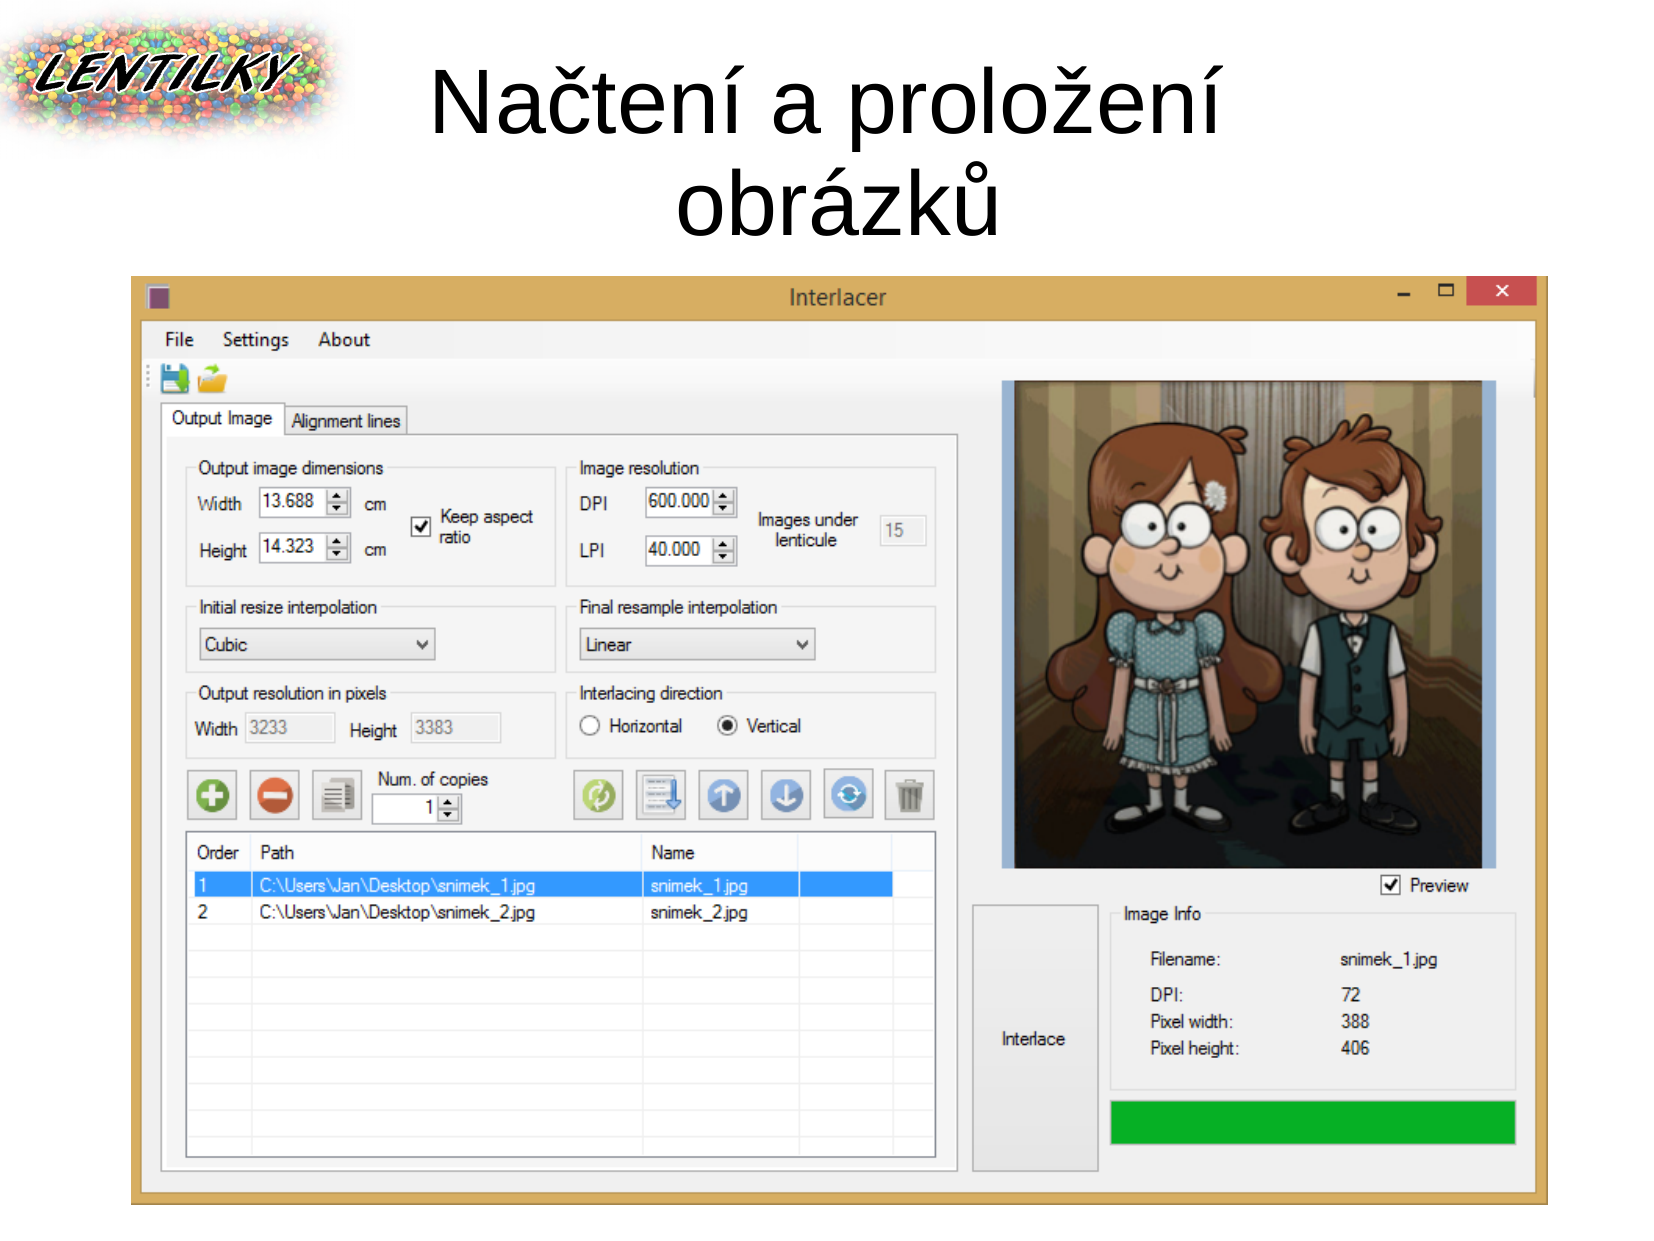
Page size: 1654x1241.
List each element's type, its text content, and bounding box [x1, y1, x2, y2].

picture [0, 0, 355, 159]
picture [131, 276, 1548, 1205]
title Načtení a proložení obrázků [82, 49, 1571, 257]
